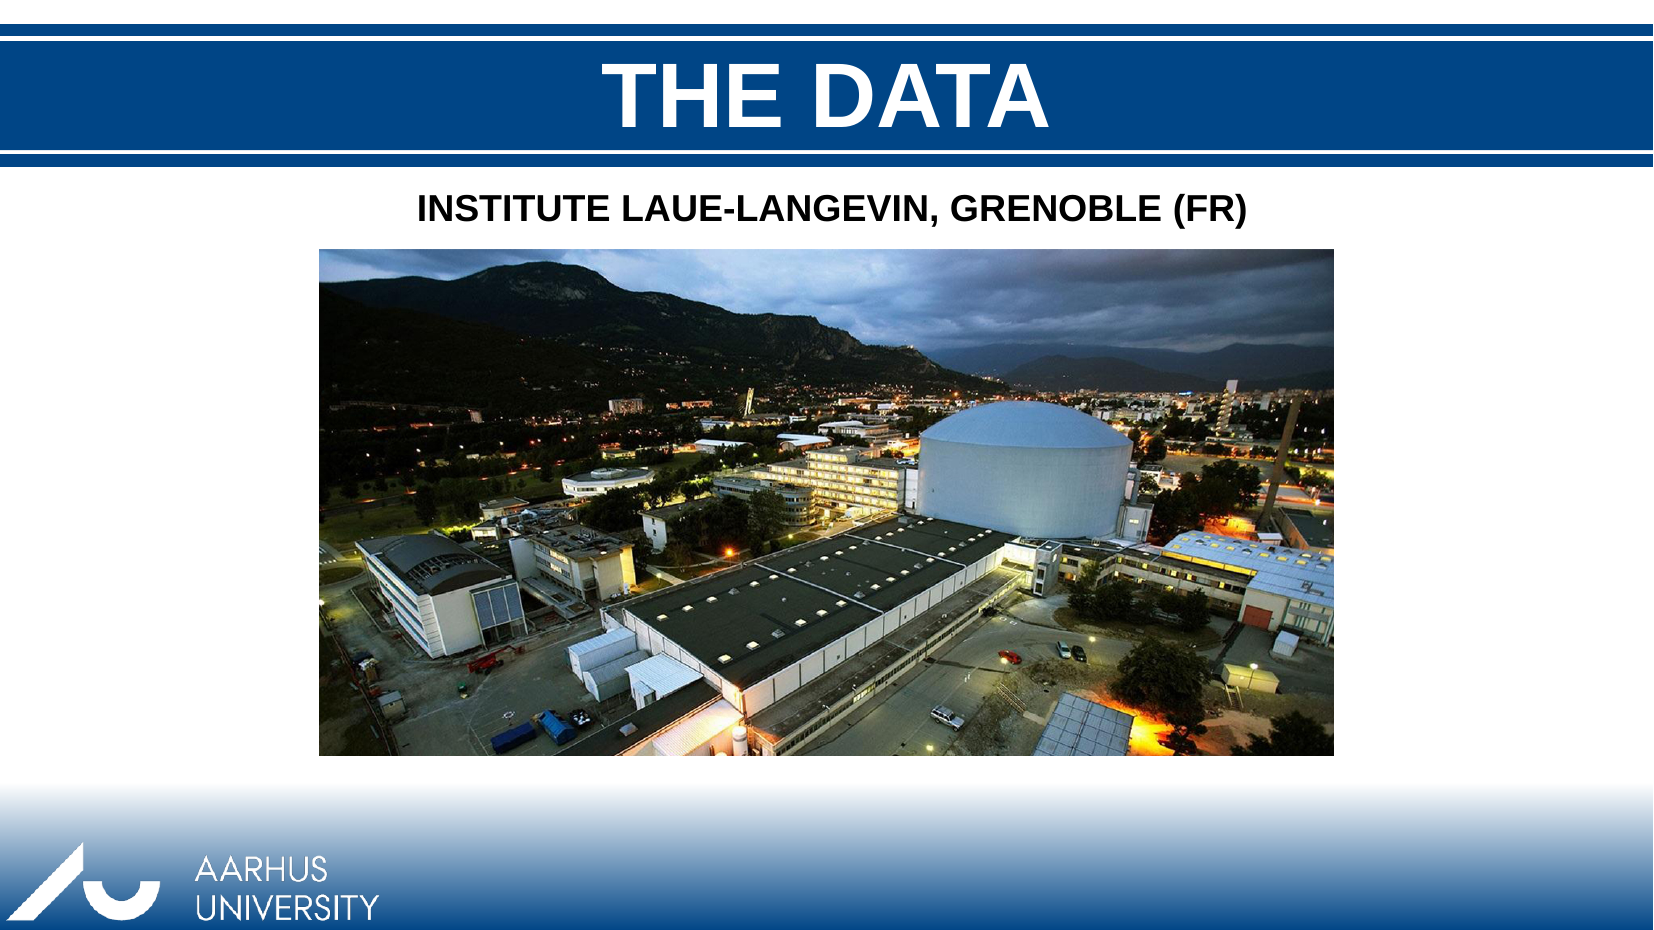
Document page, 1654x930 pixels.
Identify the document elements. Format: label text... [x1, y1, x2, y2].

picture [5, 841, 414, 928]
title THE DATA [0, 41, 1653, 151]
picture [319, 249, 1334, 756]
text_box INSTITUTE LAUE-LANGEVIN, GRENOBLE (FR) [402, 180, 1264, 237]
